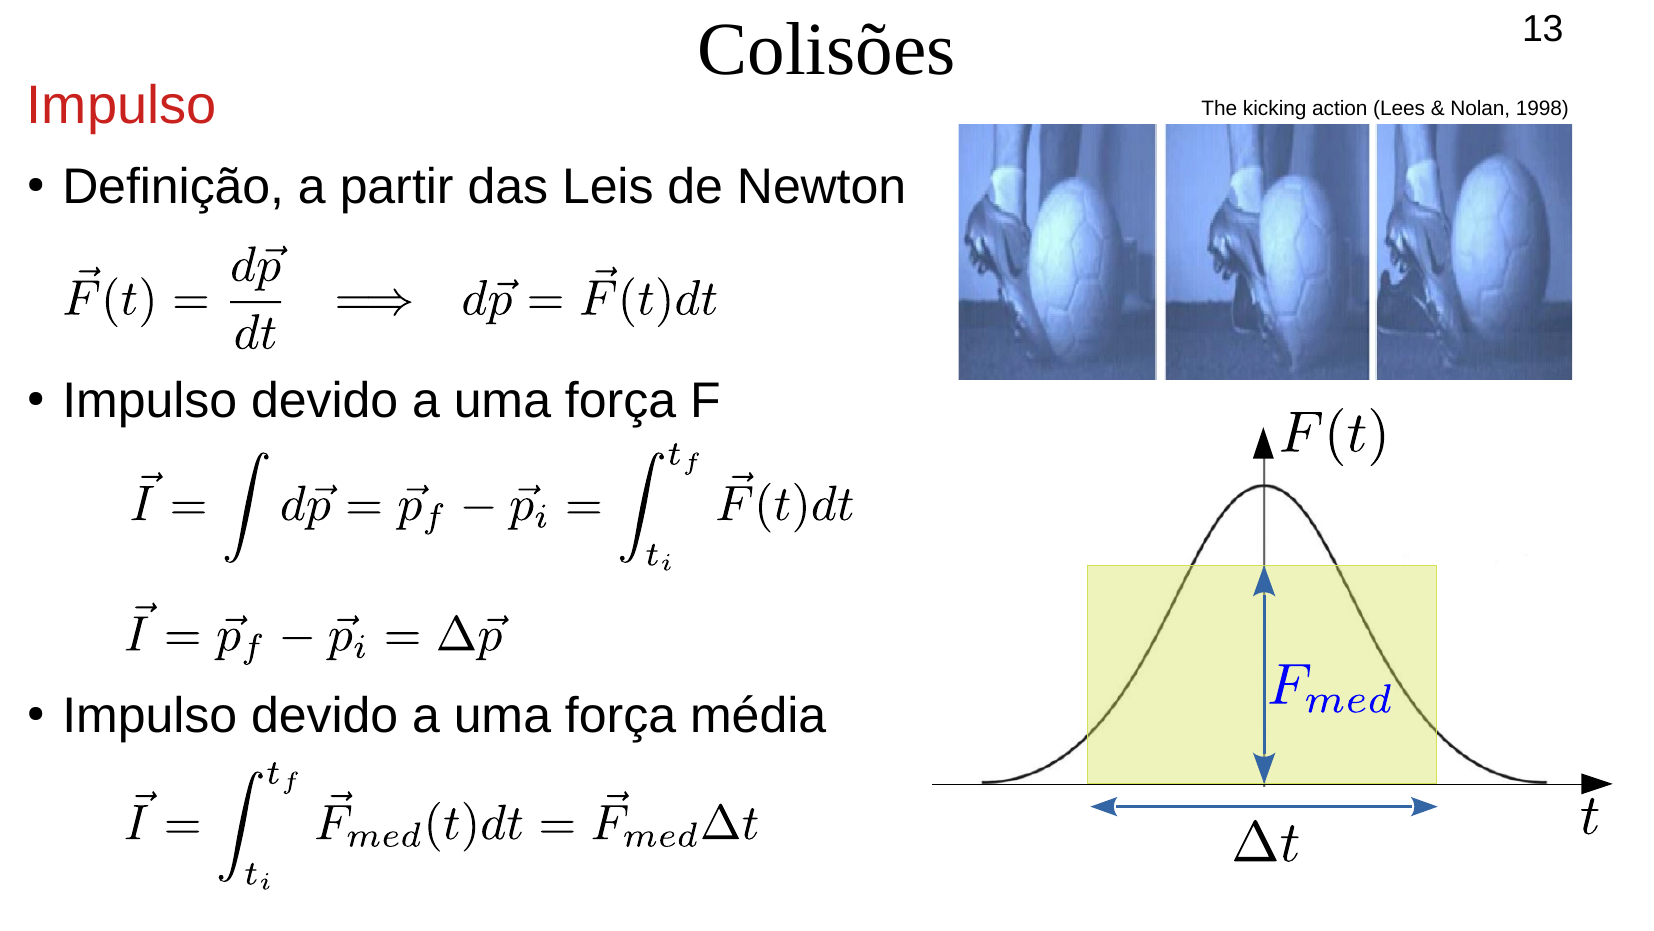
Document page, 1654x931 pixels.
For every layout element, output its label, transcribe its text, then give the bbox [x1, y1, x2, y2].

picture [121, 760, 760, 892]
picture [958, 124, 1573, 380]
picture [127, 441, 856, 573]
text_box [1087, 565, 1437, 784]
picture [1577, 795, 1601, 837]
picture [121, 600, 511, 667]
text_box Impulso Definição, a partir das Leis de Newton Impulso devido a uma força F Impulso devido a uma força média [12, 66, 1609, 807]
picture [978, 405, 1555, 784]
picture [60, 243, 719, 352]
text_box The kicking action (Lees & Nolan, 1998) [1186, 89, 1584, 128]
text_box Colisões [682, 0, 971, 99]
text_box <number> [1507, 0, 1654, 71]
picture [1264, 662, 1393, 715]
picture [1231, 819, 1299, 862]
